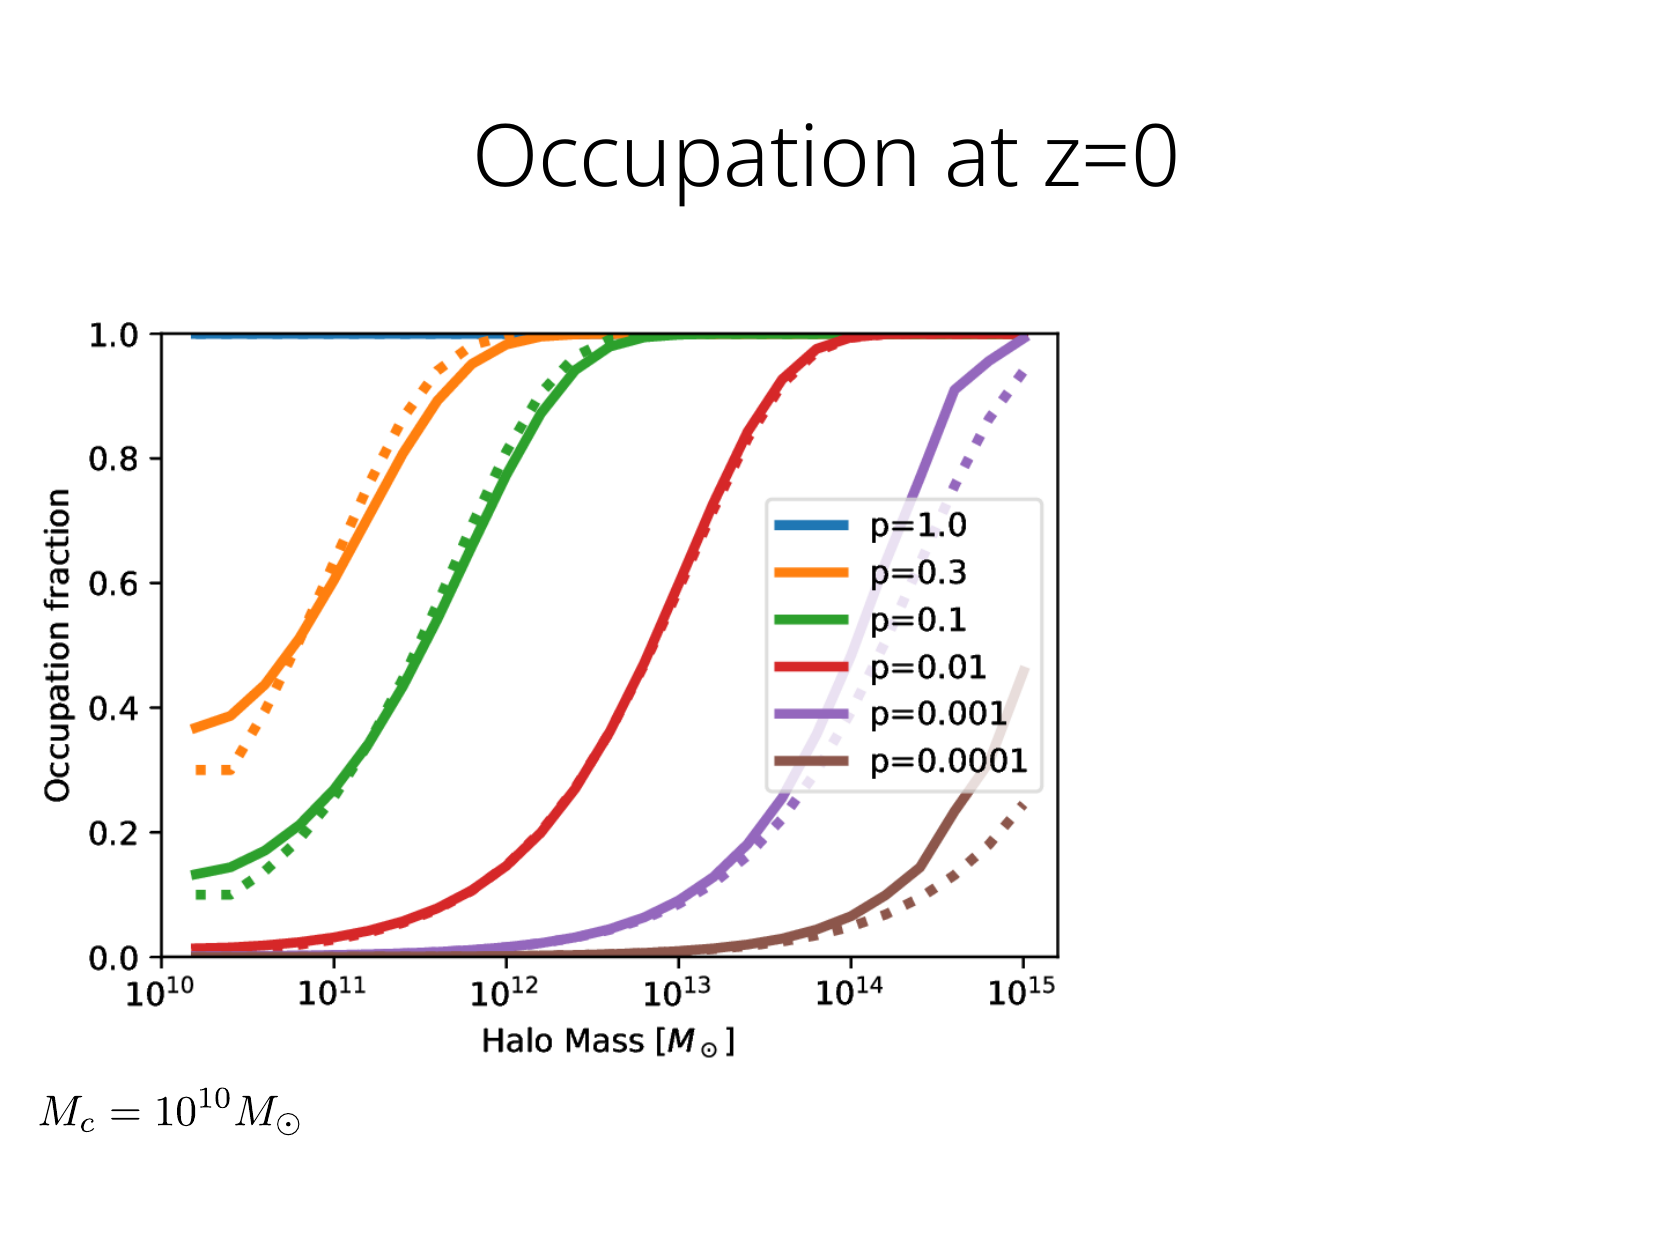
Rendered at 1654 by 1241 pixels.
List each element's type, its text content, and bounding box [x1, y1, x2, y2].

text_box [37, 1087, 302, 1136]
picture [21, 299, 1092, 1083]
title Occupation at z=0 [82, 49, 1571, 257]
